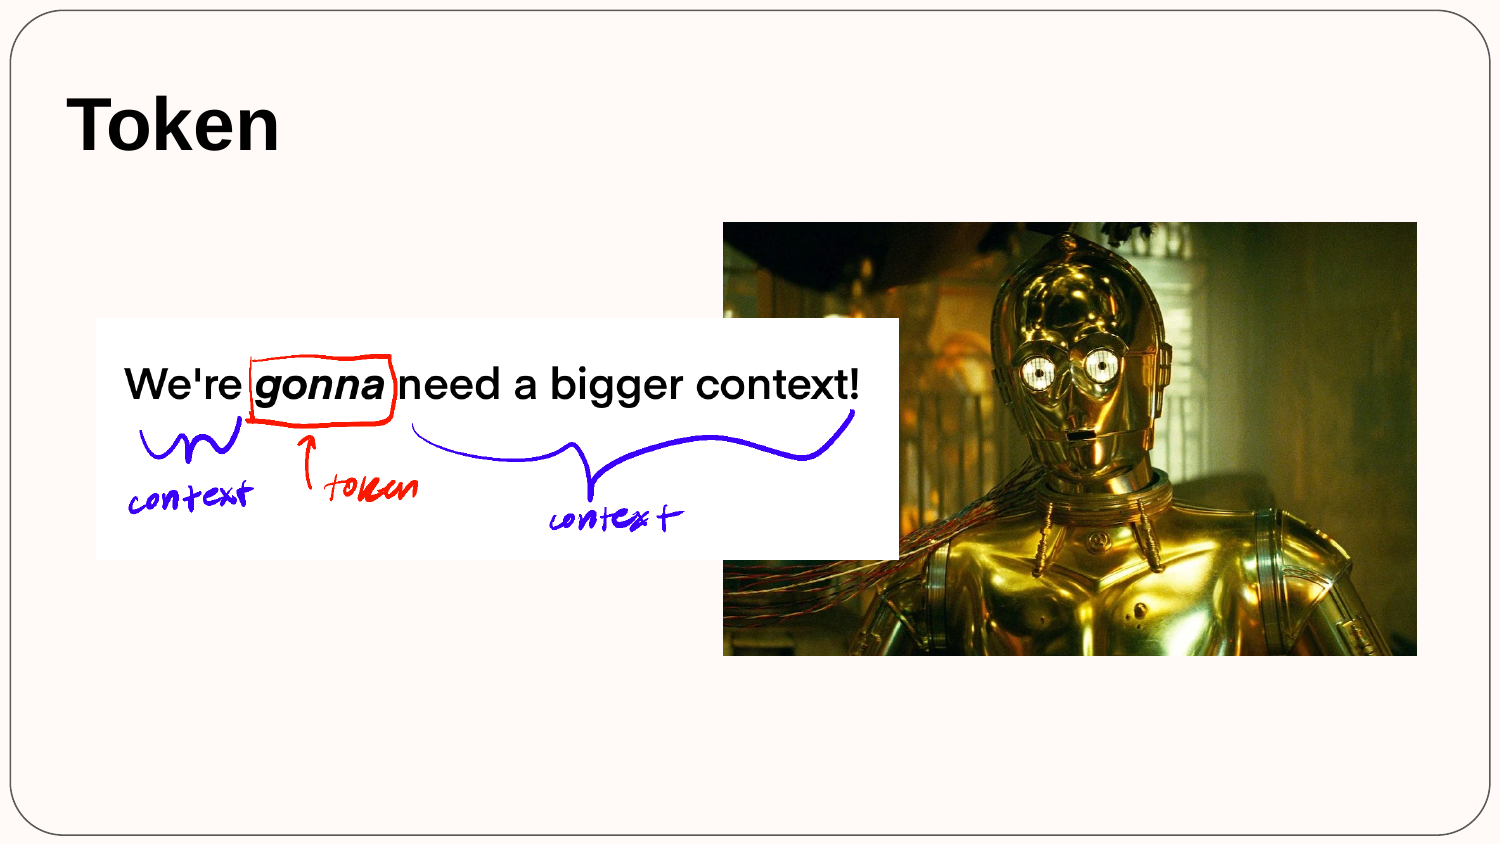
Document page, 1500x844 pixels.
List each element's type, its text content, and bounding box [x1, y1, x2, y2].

title Token [51, 51, 1449, 190]
picture [96, 222, 1417, 656]
